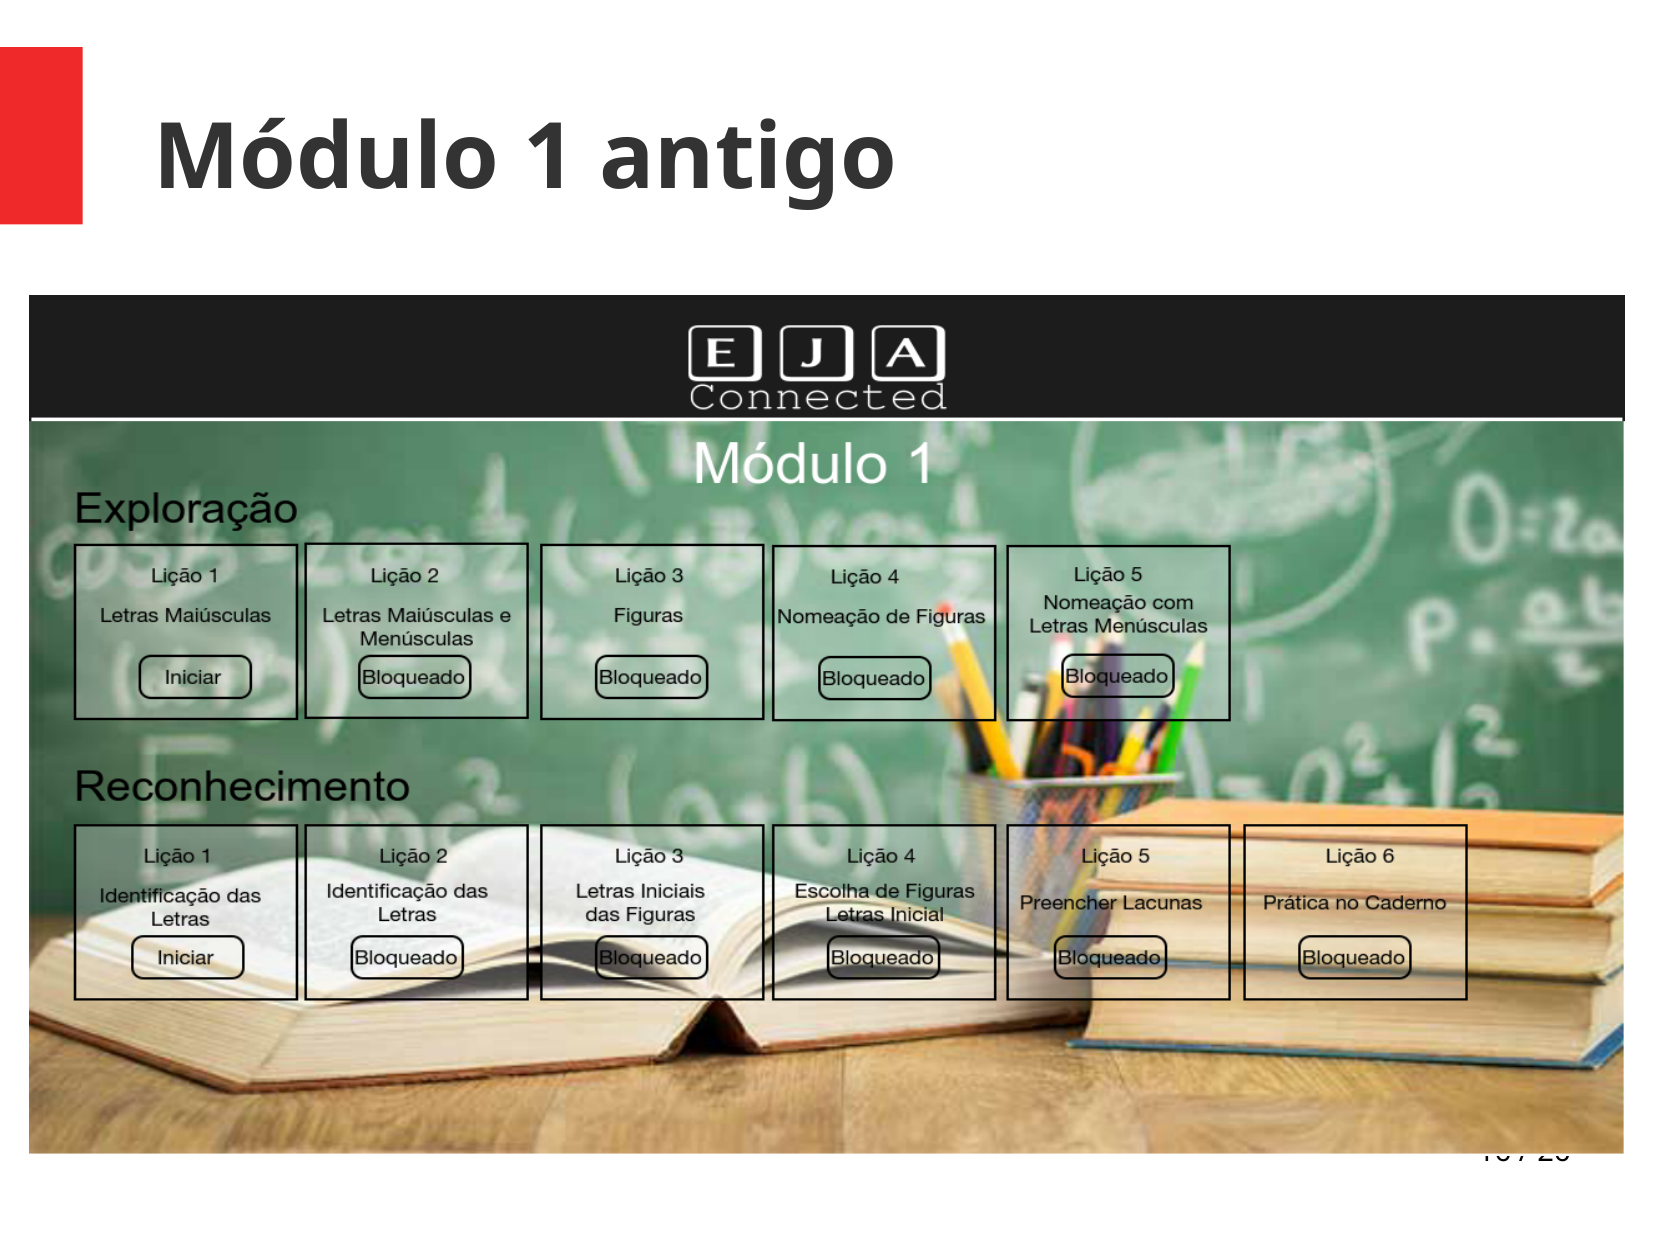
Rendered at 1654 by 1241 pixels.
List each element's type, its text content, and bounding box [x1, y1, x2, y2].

title Módulo 1 antigo [118, 37, 1571, 269]
picture [29, 295, 1625, 1156]
